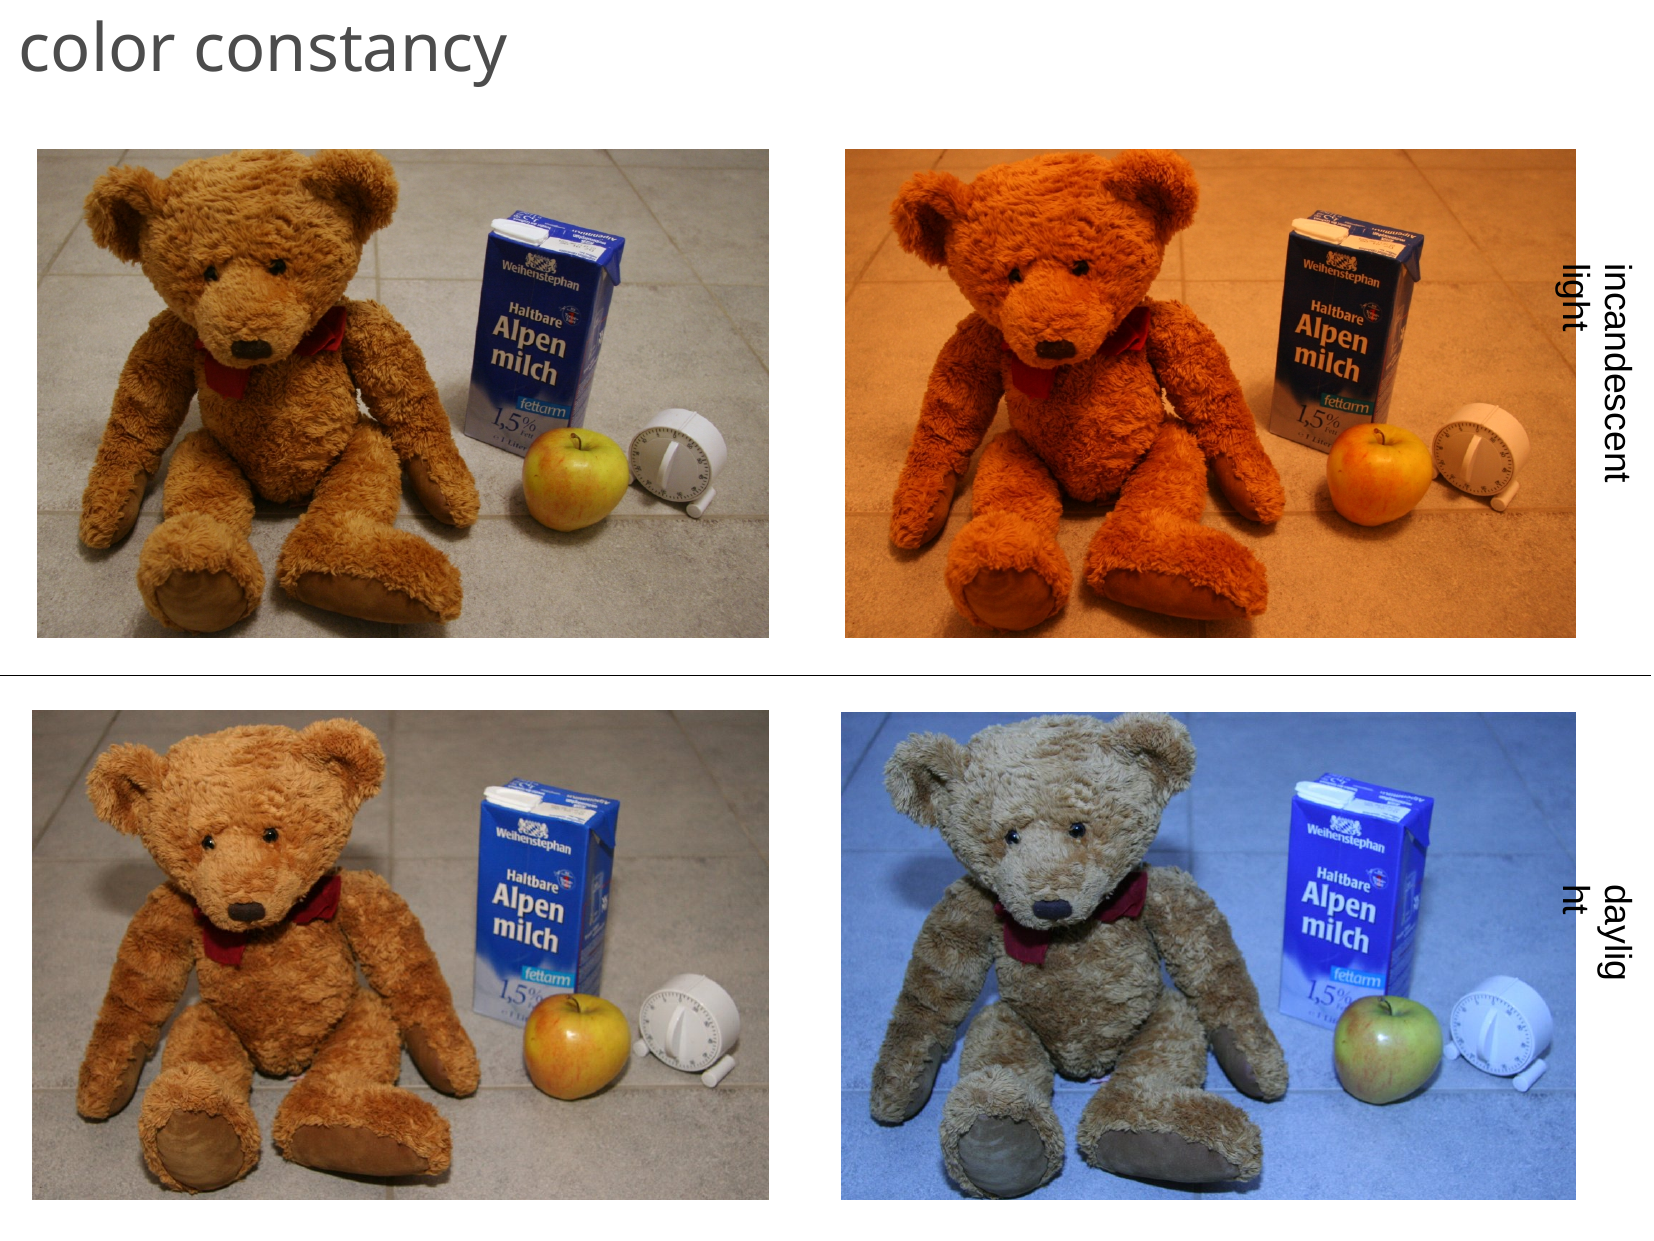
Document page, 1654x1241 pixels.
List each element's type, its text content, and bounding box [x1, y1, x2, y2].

text_box incandescent light [1575, 248, 1647, 563]
picture [37, 155, 769, 638]
picture [32, 710, 769, 1201]
text_box daylight [1575, 869, 1647, 1013]
picture [841, 712, 1576, 1201]
picture [845, 155, 1576, 638]
title color constancy [18, 0, 1632, 155]
picture [1565, 284, 1575, 294]
